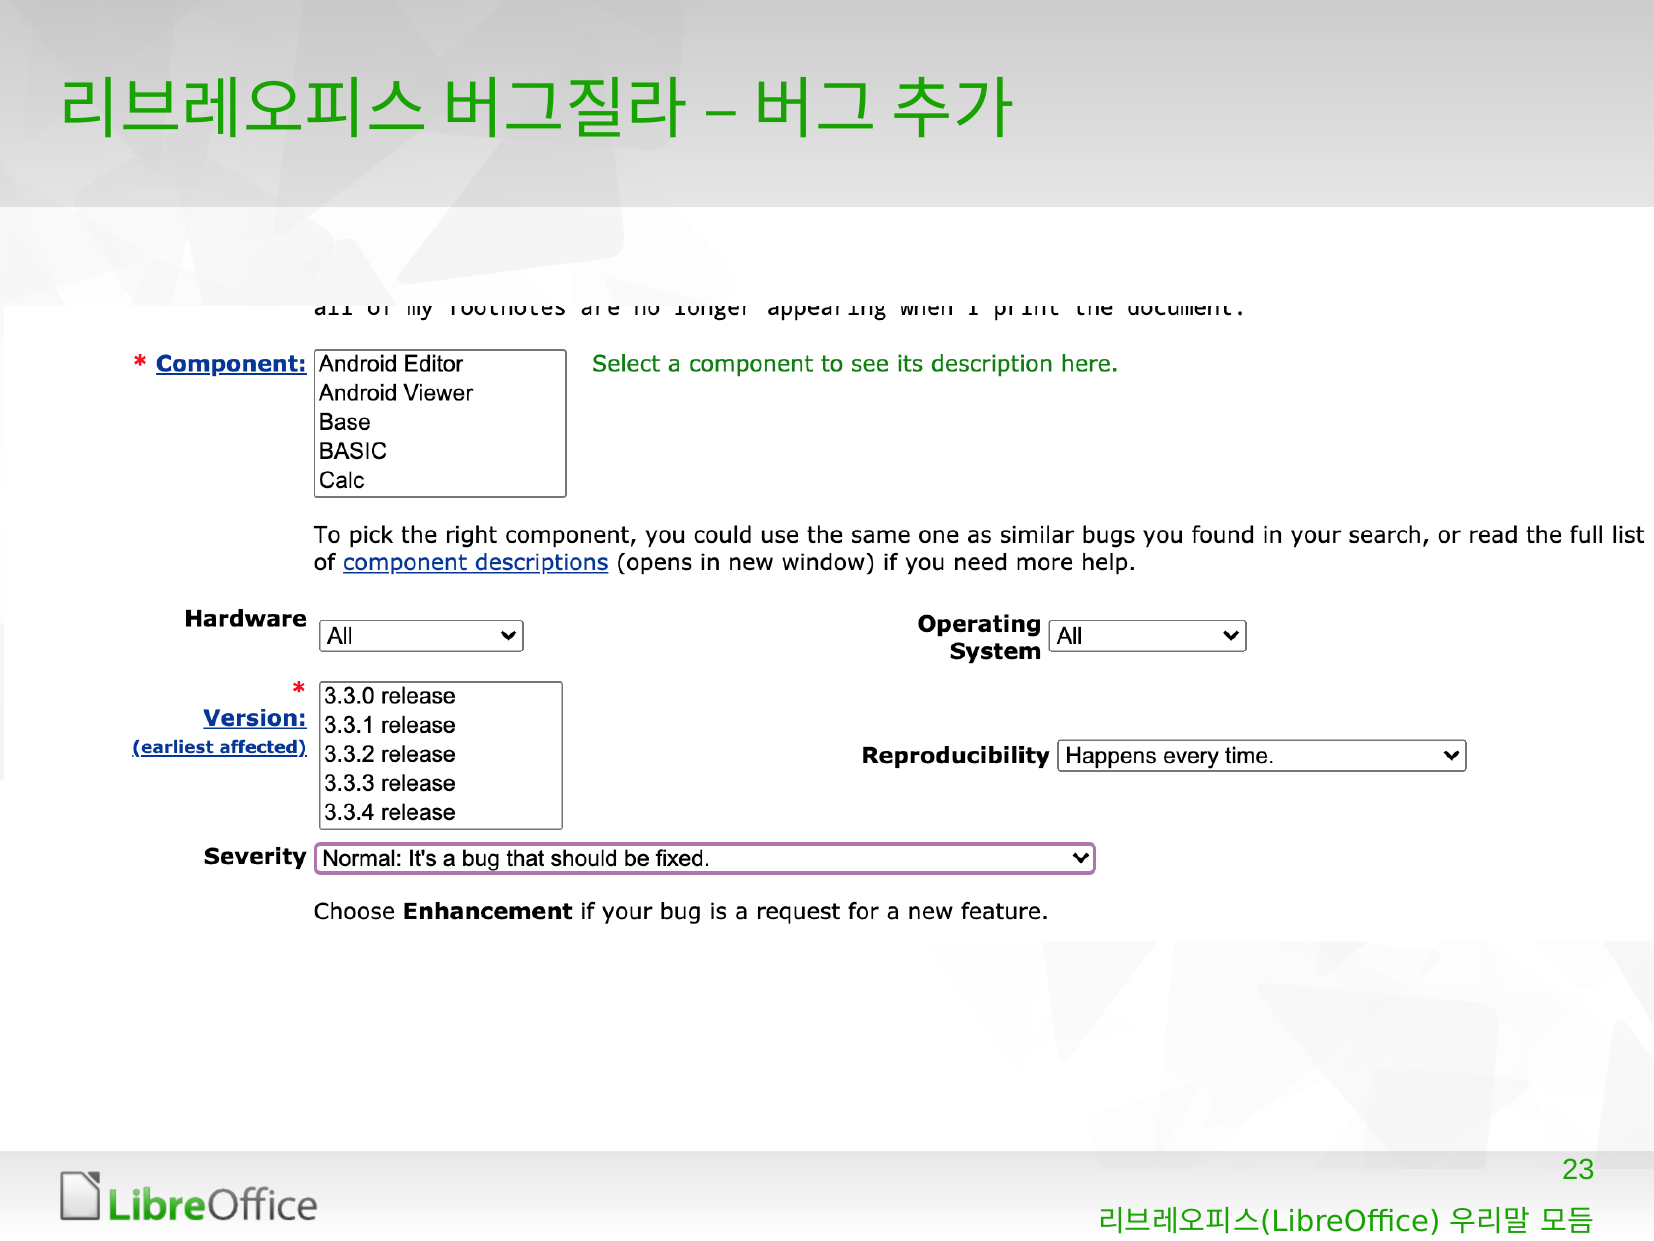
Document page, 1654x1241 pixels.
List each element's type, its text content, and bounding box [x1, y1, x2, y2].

title 리브레오피스 버그질라 – 버그 추가 [59, 29, 1595, 178]
picture [41, 1152, 337, 1240]
picture [0, 0, 1654, 1169]
